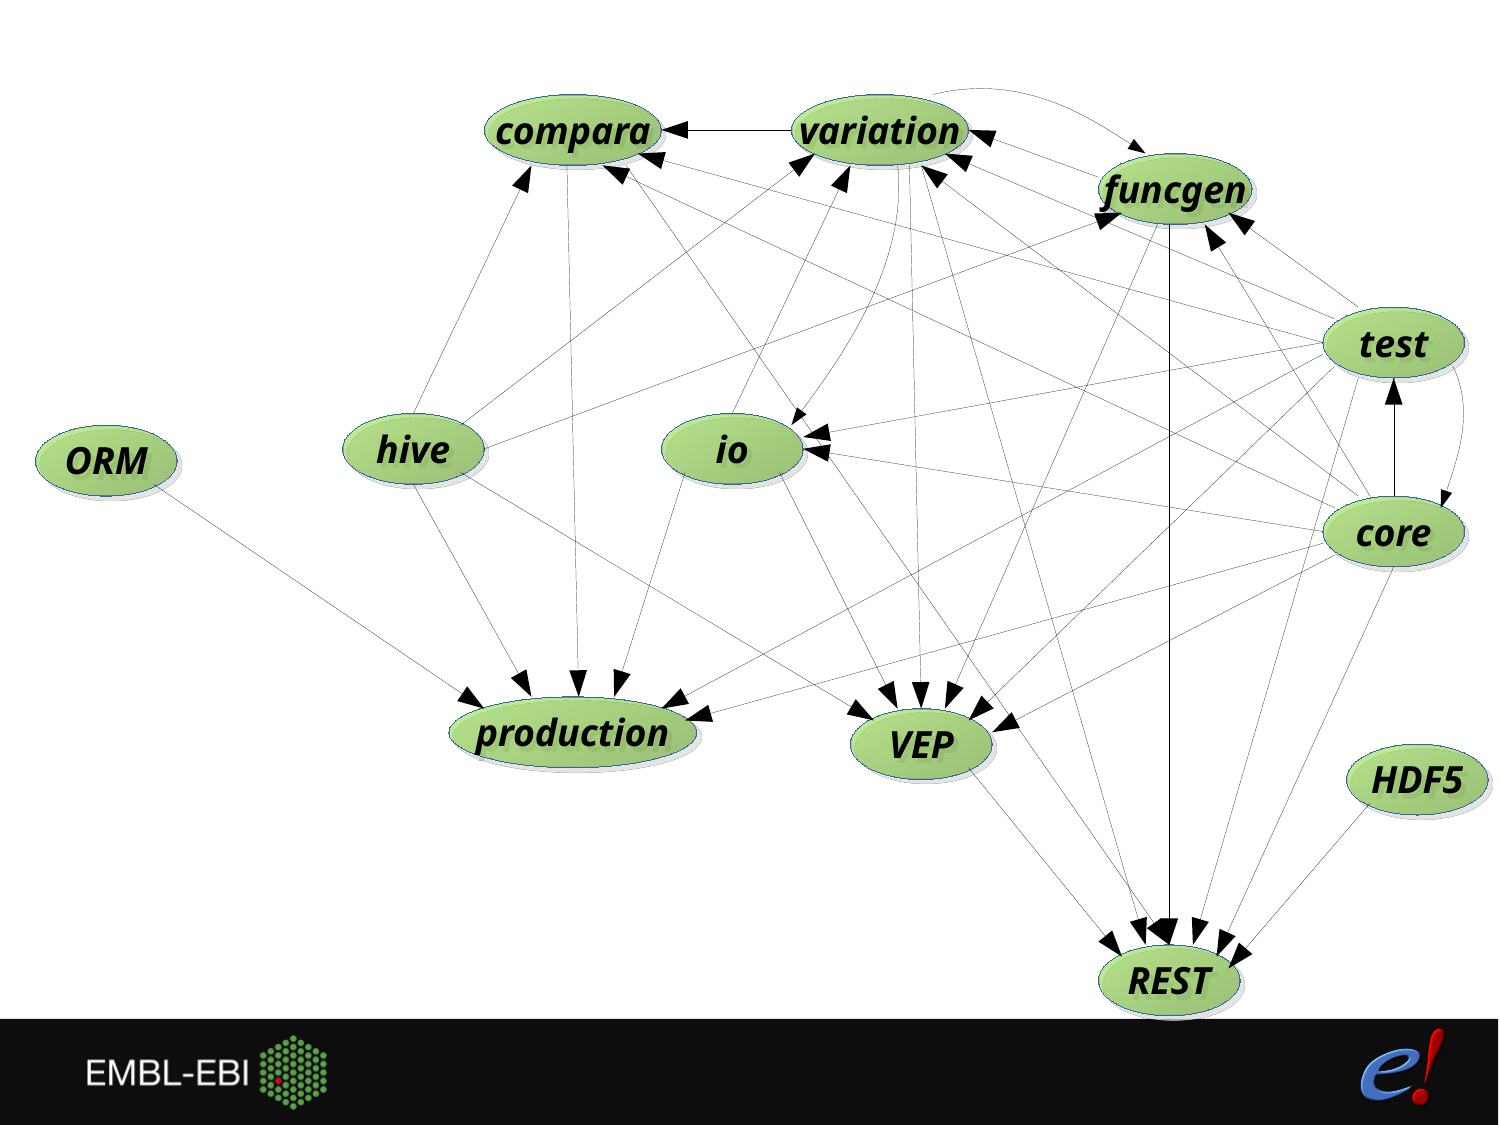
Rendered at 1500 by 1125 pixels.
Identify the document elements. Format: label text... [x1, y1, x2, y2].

text_box HDF5 [1346, 744, 1489, 816]
text_box io [661, 413, 804, 485]
text_box VEP [850, 708, 993, 780]
picture [87, 1035, 327, 1110]
text_box variation [791, 94, 969, 166]
text_box ORM [35, 425, 178, 497]
picture [1357, 1026, 1448, 1112]
text_box core [1322, 496, 1465, 567]
text_box test [1322, 307, 1465, 378]
text_box hive [342, 413, 485, 485]
text_box funcgen [1098, 153, 1253, 225]
text_box REST [1098, 944, 1241, 1016]
text_box compara [484, 94, 662, 166]
text_box production [448, 696, 697, 768]
